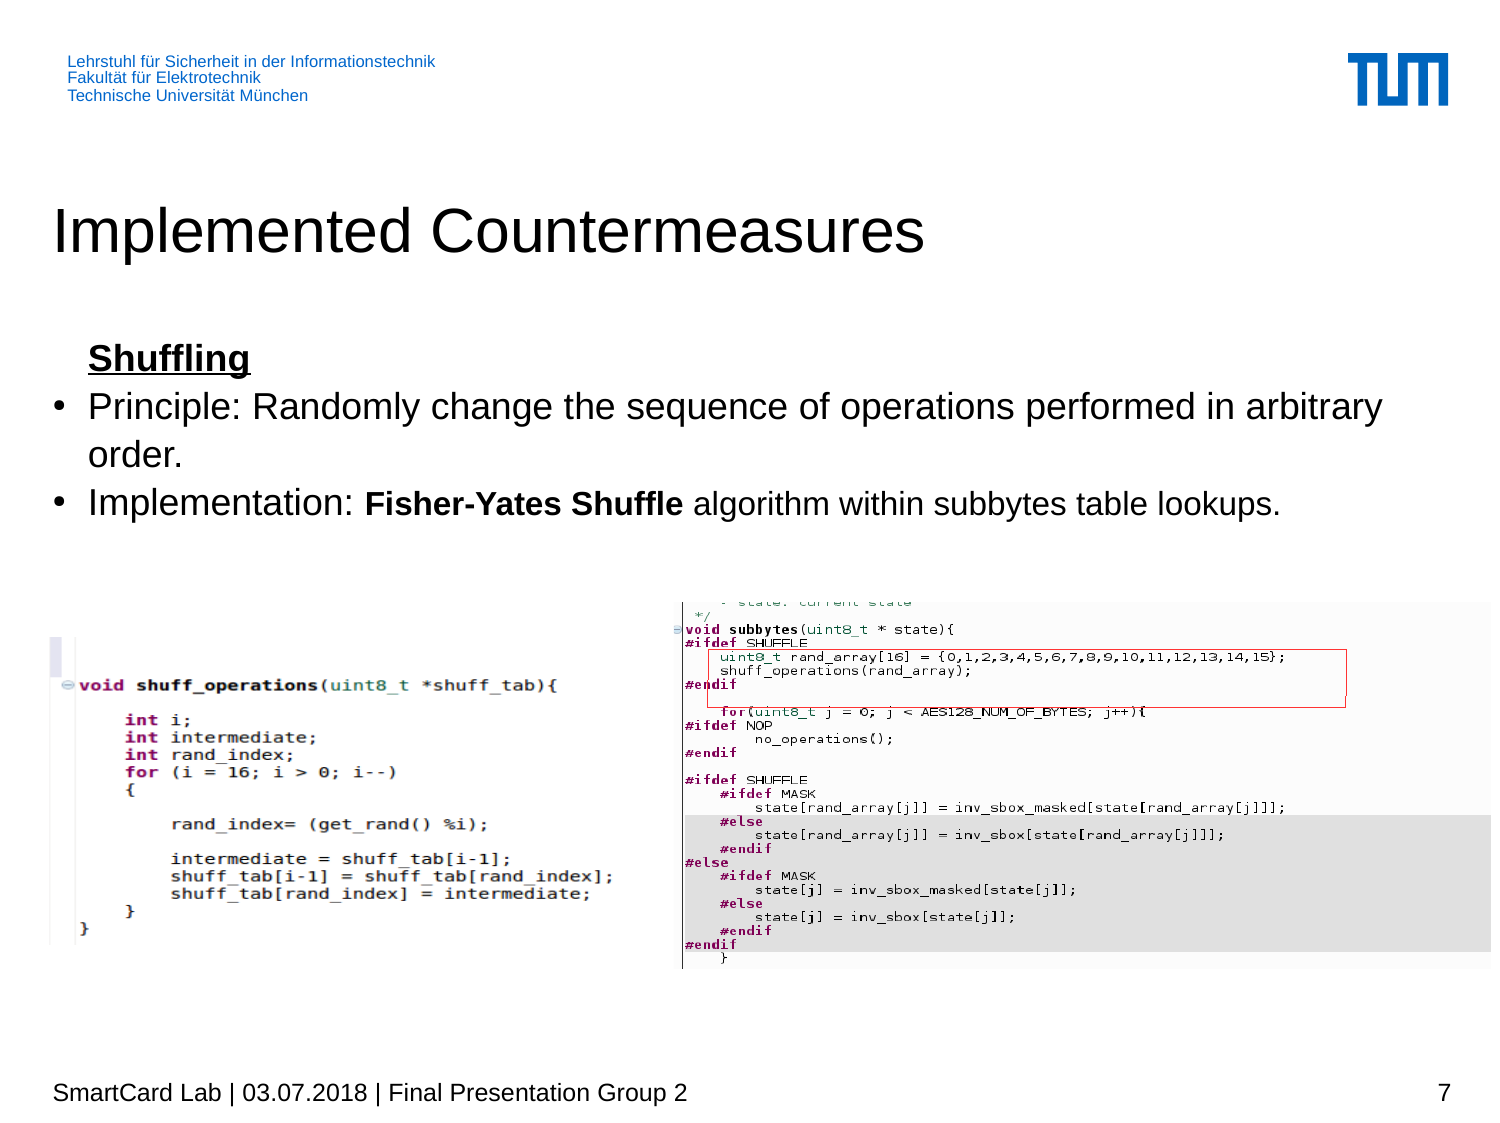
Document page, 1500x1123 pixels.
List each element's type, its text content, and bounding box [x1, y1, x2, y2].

list Shuffling Principle: Randomly change the sequence of operations performed in arbitrary order. Implementation: Fisher-Yates Shuffle algorithm within subbytes table lookups. [52, 330, 1453, 663]
picture [49, 637, 638, 945]
picture [673, 602, 1491, 969]
text_box [707, 649, 1347, 708]
title Implemented Countermeasures [52, 195, 1453, 266]
